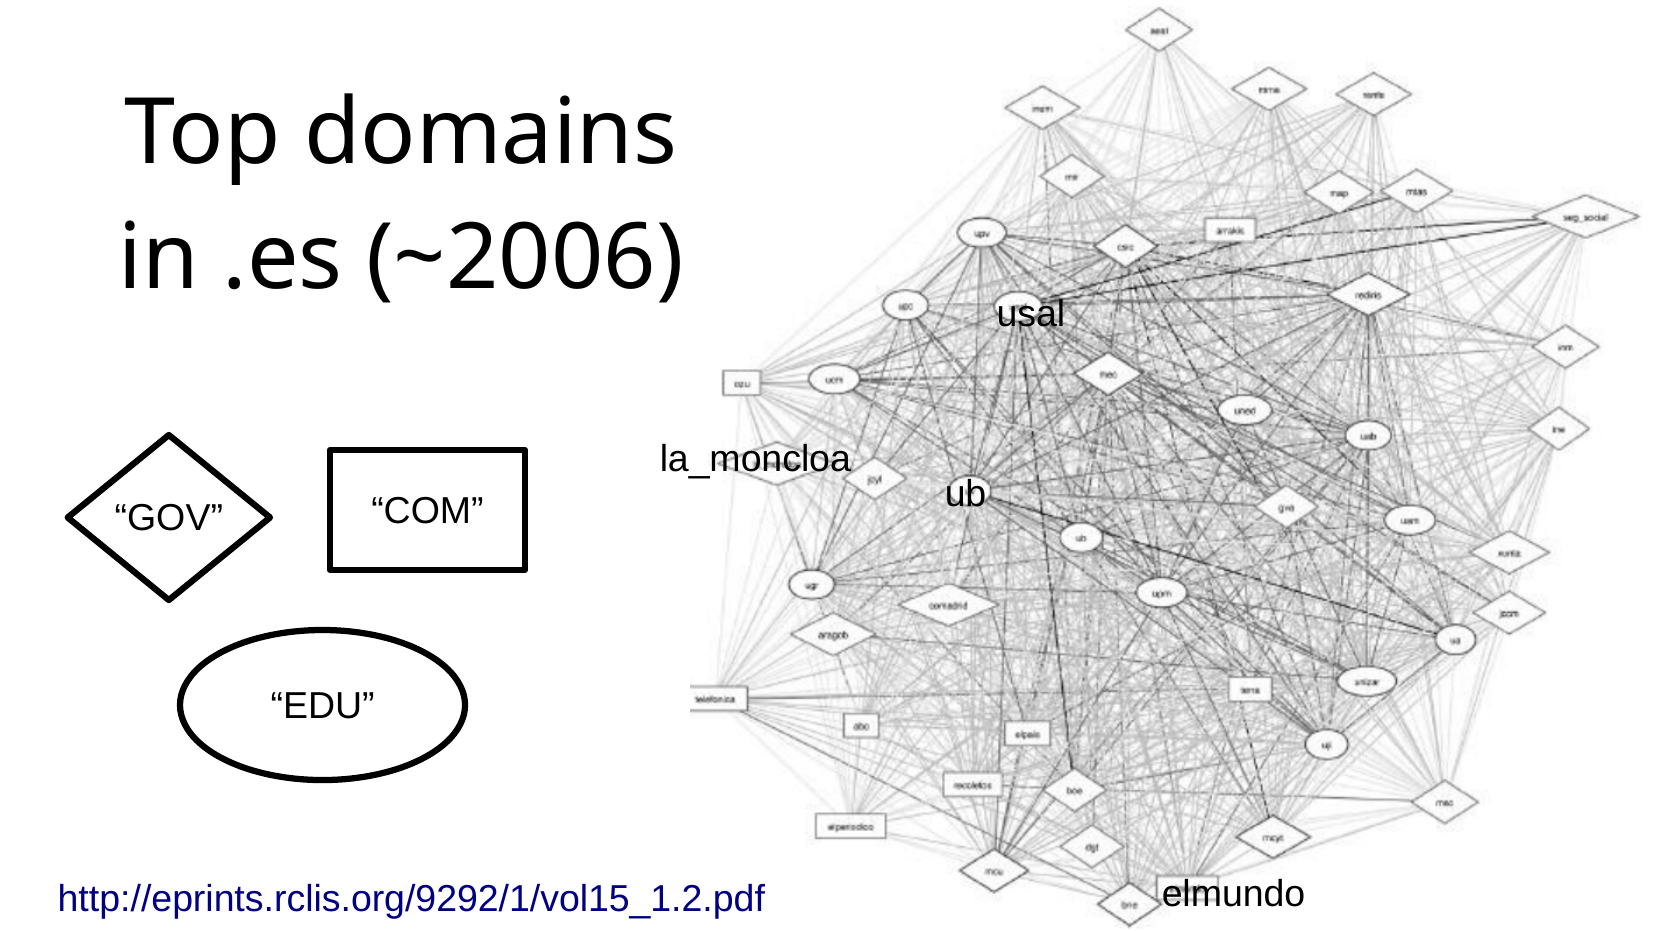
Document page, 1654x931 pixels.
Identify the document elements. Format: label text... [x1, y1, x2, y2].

title Top domains in .es (~2006) [82, 37, 690, 346]
text_box elmundo [1147, 864, 1321, 922]
text_box usal [981, 285, 1081, 342]
text_box la_moncloa [645, 429, 866, 487]
text_box http://eprints.rclis.org/9292/1/vol15_1.2.pdf [42, 870, 781, 927]
picture [690, 0, 1654, 931]
text_box “EDU” [180, 630, 466, 781]
text_box “COM” [330, 450, 526, 571]
text_box “GOV” [67, 435, 271, 601]
text_box ub [930, 465, 1002, 522]
